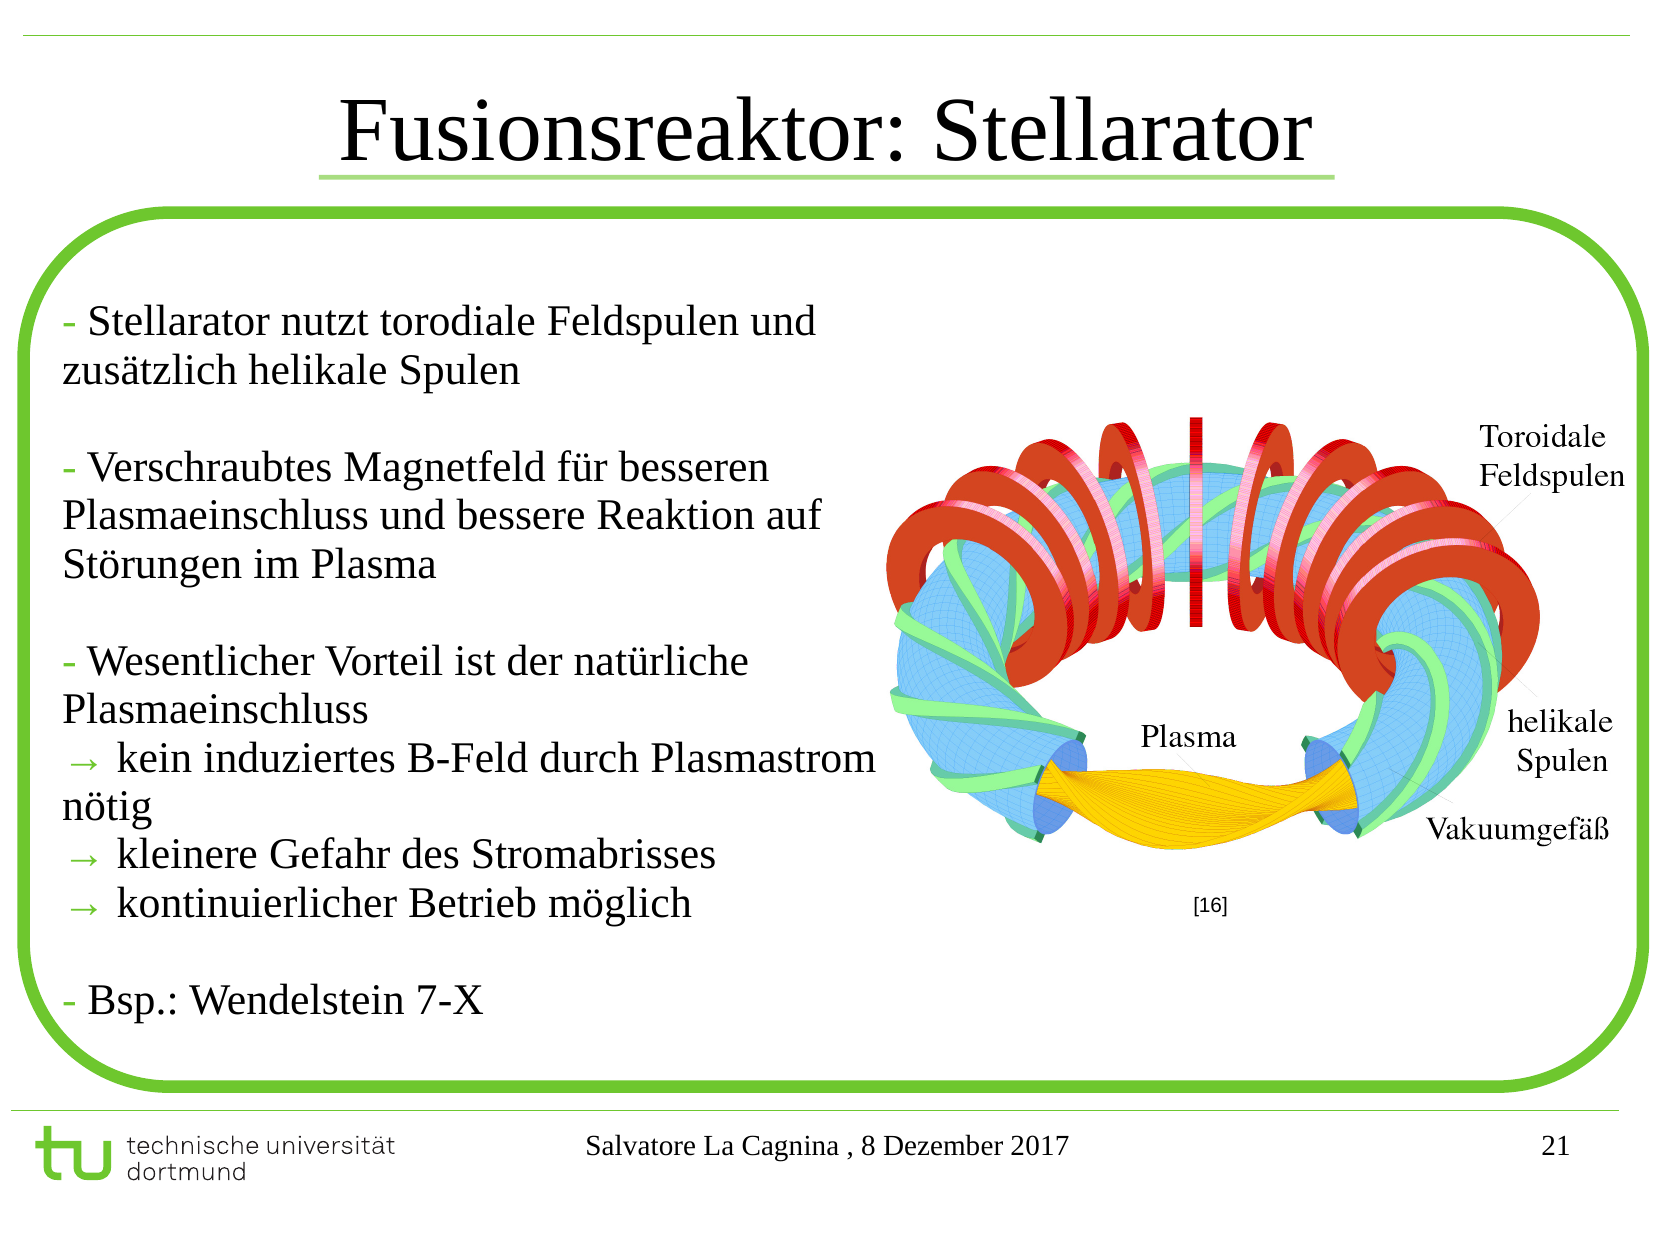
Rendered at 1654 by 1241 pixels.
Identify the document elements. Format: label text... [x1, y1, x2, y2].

title Fusionsreaktor: Stellarator [82, 25, 1571, 233]
chart [35, 1125, 47, 1241]
picture [826, 397, 1632, 851]
text_box [16] [1110, 886, 1312, 981]
text_box [23, 212, 1643, 1087]
text_box - Stellarator nutzt torodiale Feldspulen und zusätzlich helikale Spulen - Verschraubtes Magnetfeld für besseren Plasmaeinschluss und bessere Reaktion auf Störungen im Plasma - Wesentlicher Vorteil ist der natürliche Plasmaeinschluss → kein induziertes B-Feld durch Plasmastrom nötig → kleinere Gefahr des Stromabrisses → kontinuierlicher Betrieb möglich - Bsp.: Wendelstein 7-X [47, 289, 910, 1241]
